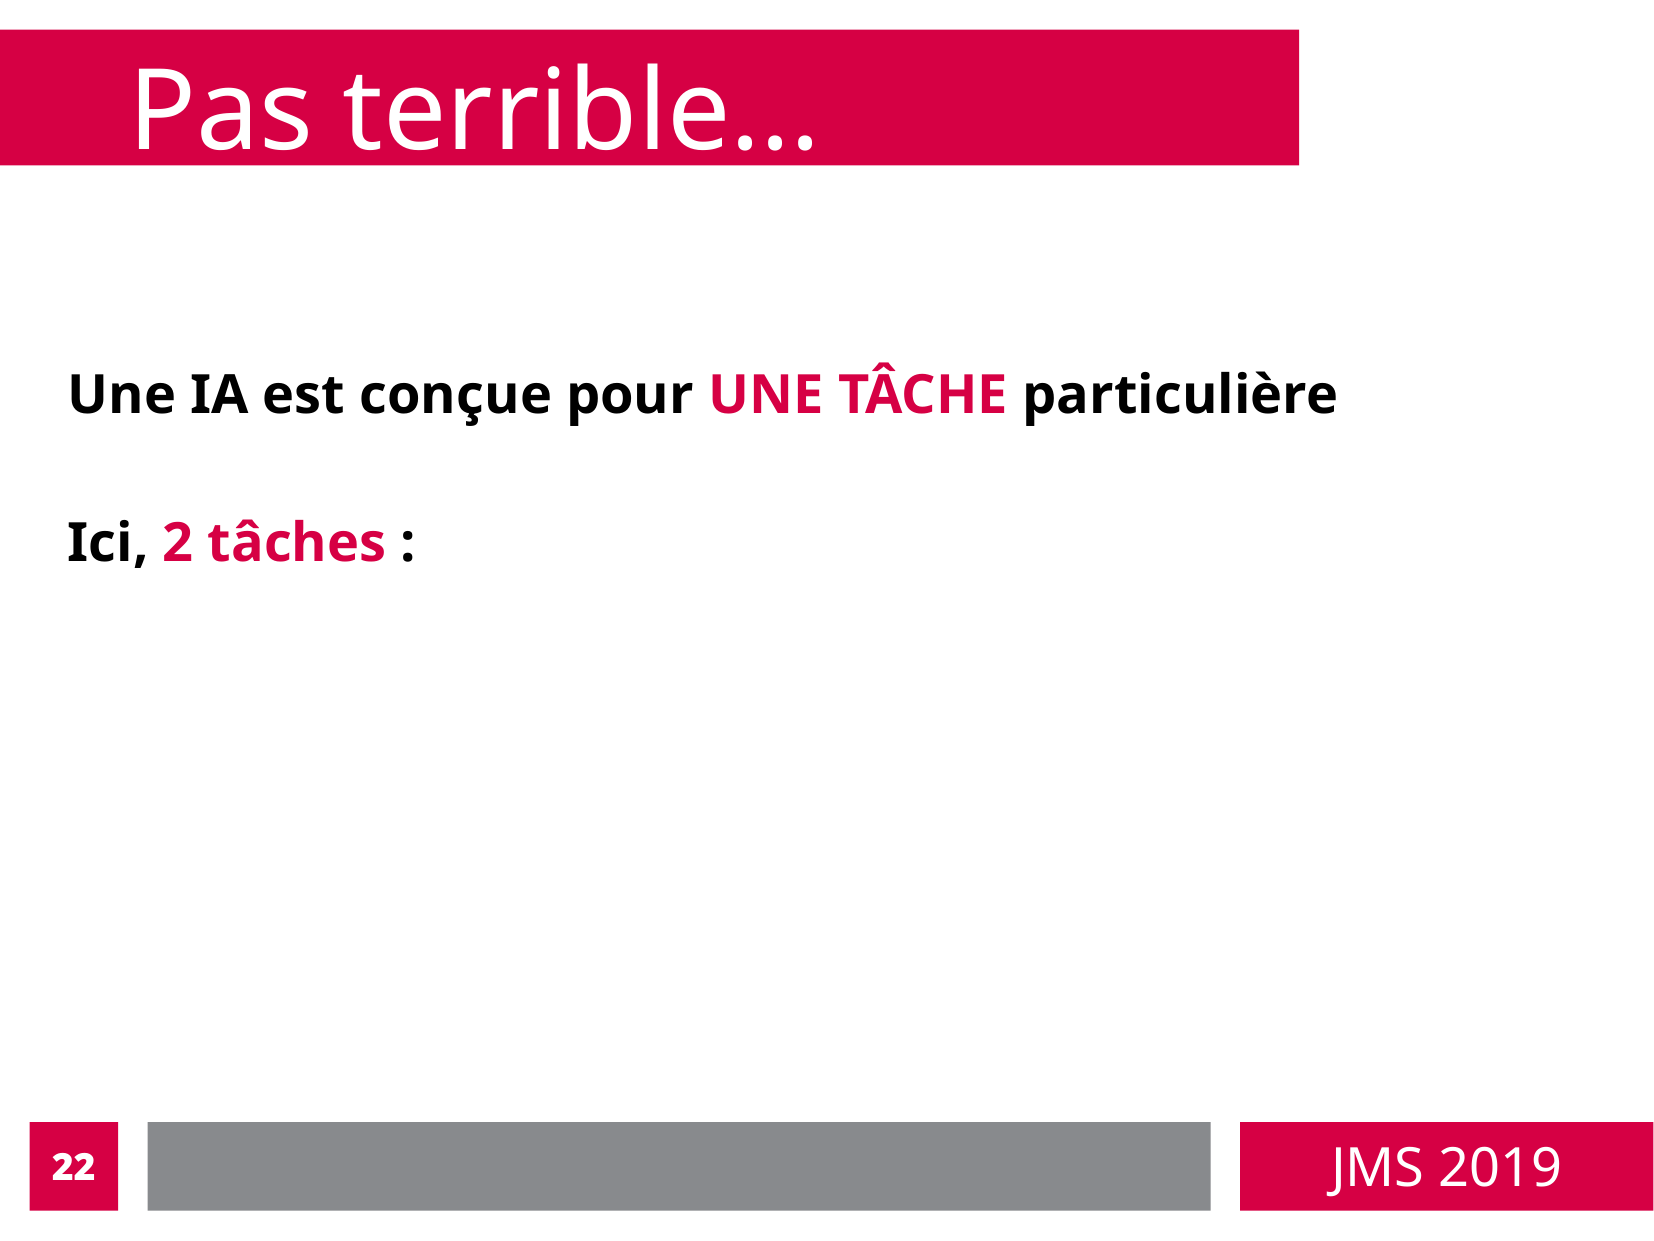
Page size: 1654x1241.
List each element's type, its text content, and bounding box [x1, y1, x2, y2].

text_box Une IA est conçue pour UNE TÂCHE particulière Ici, 2 tâches : [53, 165, 1636, 1063]
title Pas terrible... [0, 29, 1229, 178]
